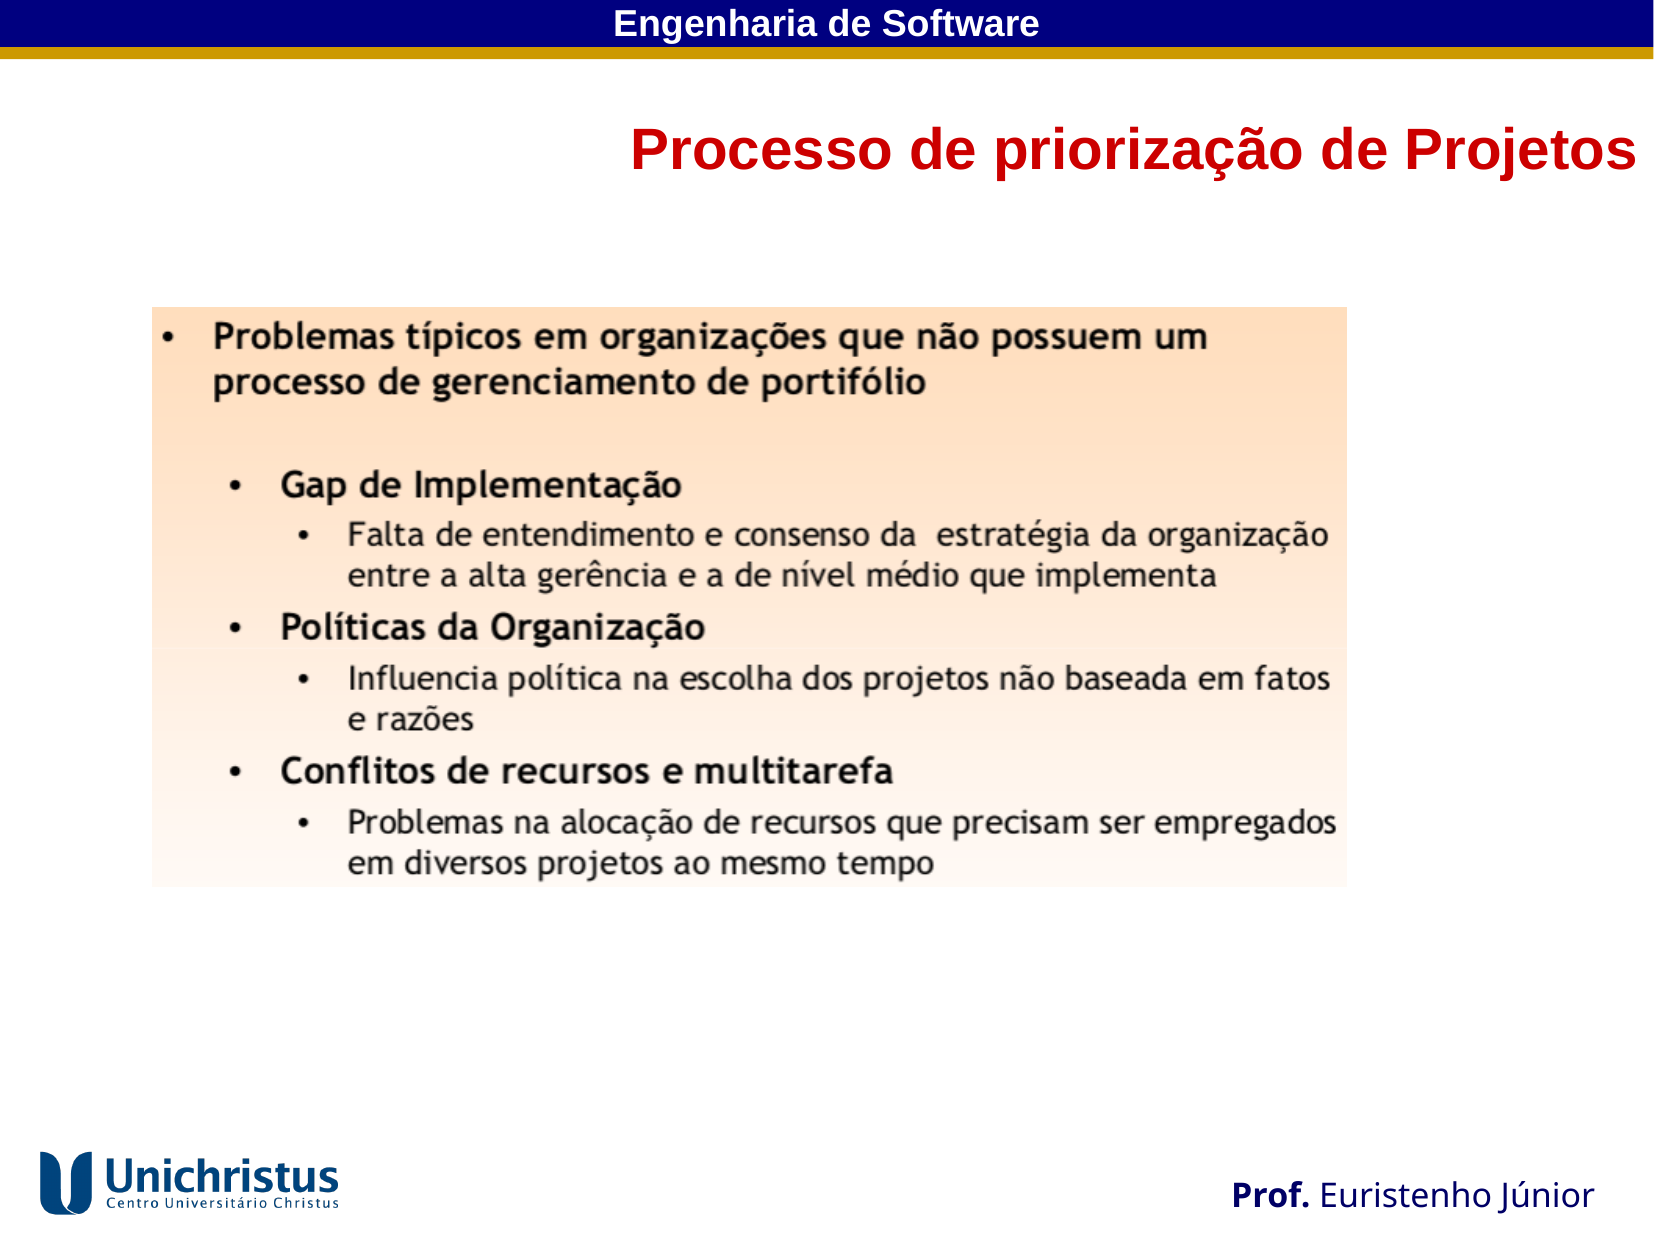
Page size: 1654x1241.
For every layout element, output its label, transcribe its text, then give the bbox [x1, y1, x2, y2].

text_box Engenharia de Software [0, 0, 1654, 47]
text_box [0, 47, 1654, 60]
text_box Processo de priorização de Projetos [615, 109, 1654, 189]
picture [152, 307, 1347, 887]
text_box Prof. Euristenho Júnior [1216, 1163, 1654, 1224]
picture [35, 1148, 343, 1217]
